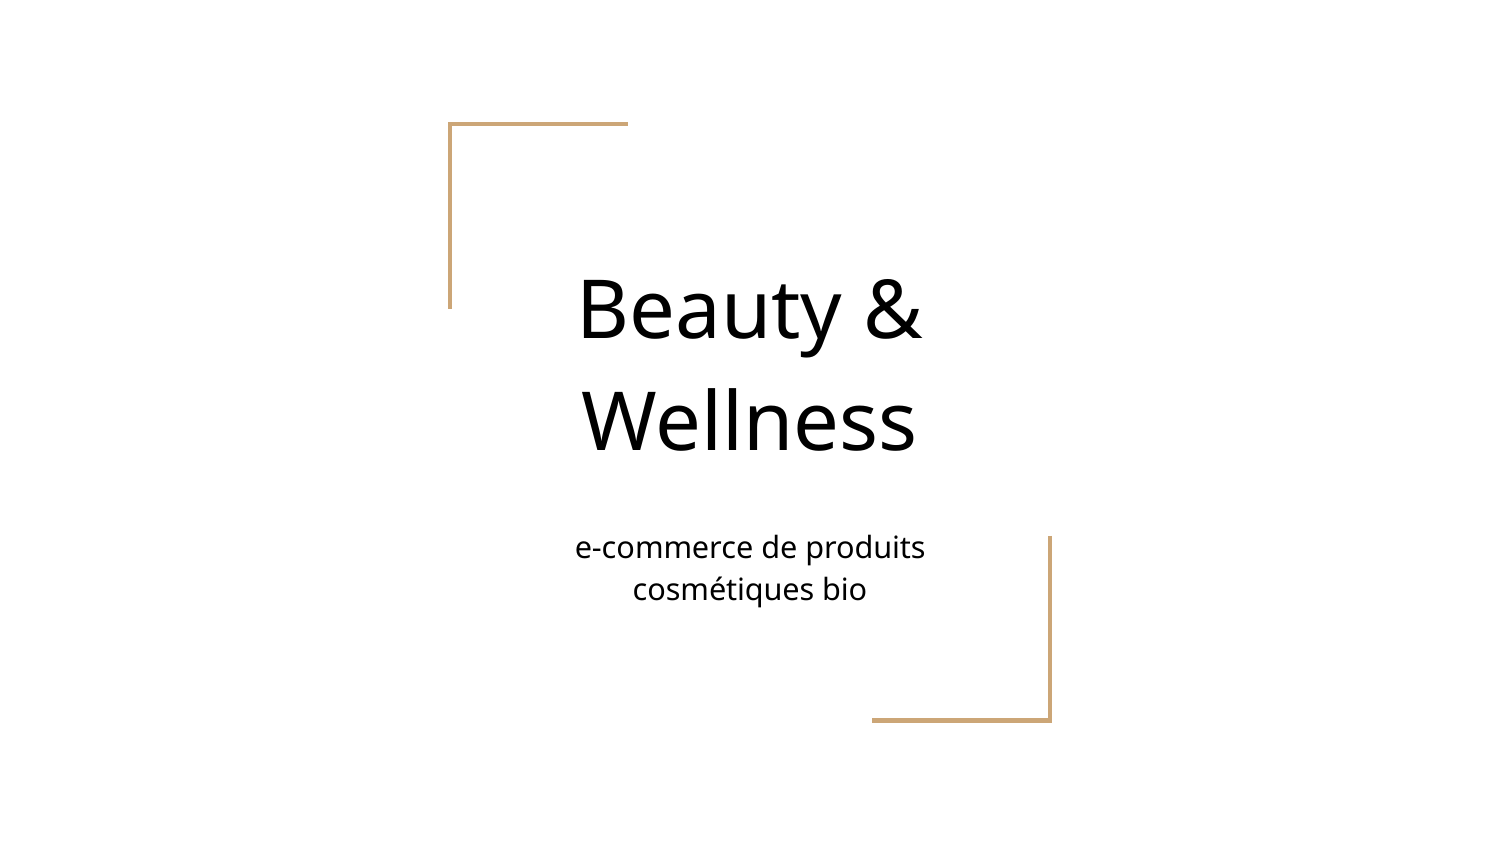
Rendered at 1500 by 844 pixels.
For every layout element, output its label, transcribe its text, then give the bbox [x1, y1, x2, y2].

subtitle e-commerce de produits cosmétiques bio [499, 511, 1001, 627]
title Beauty & Wellness [499, 236, 1001, 490]
